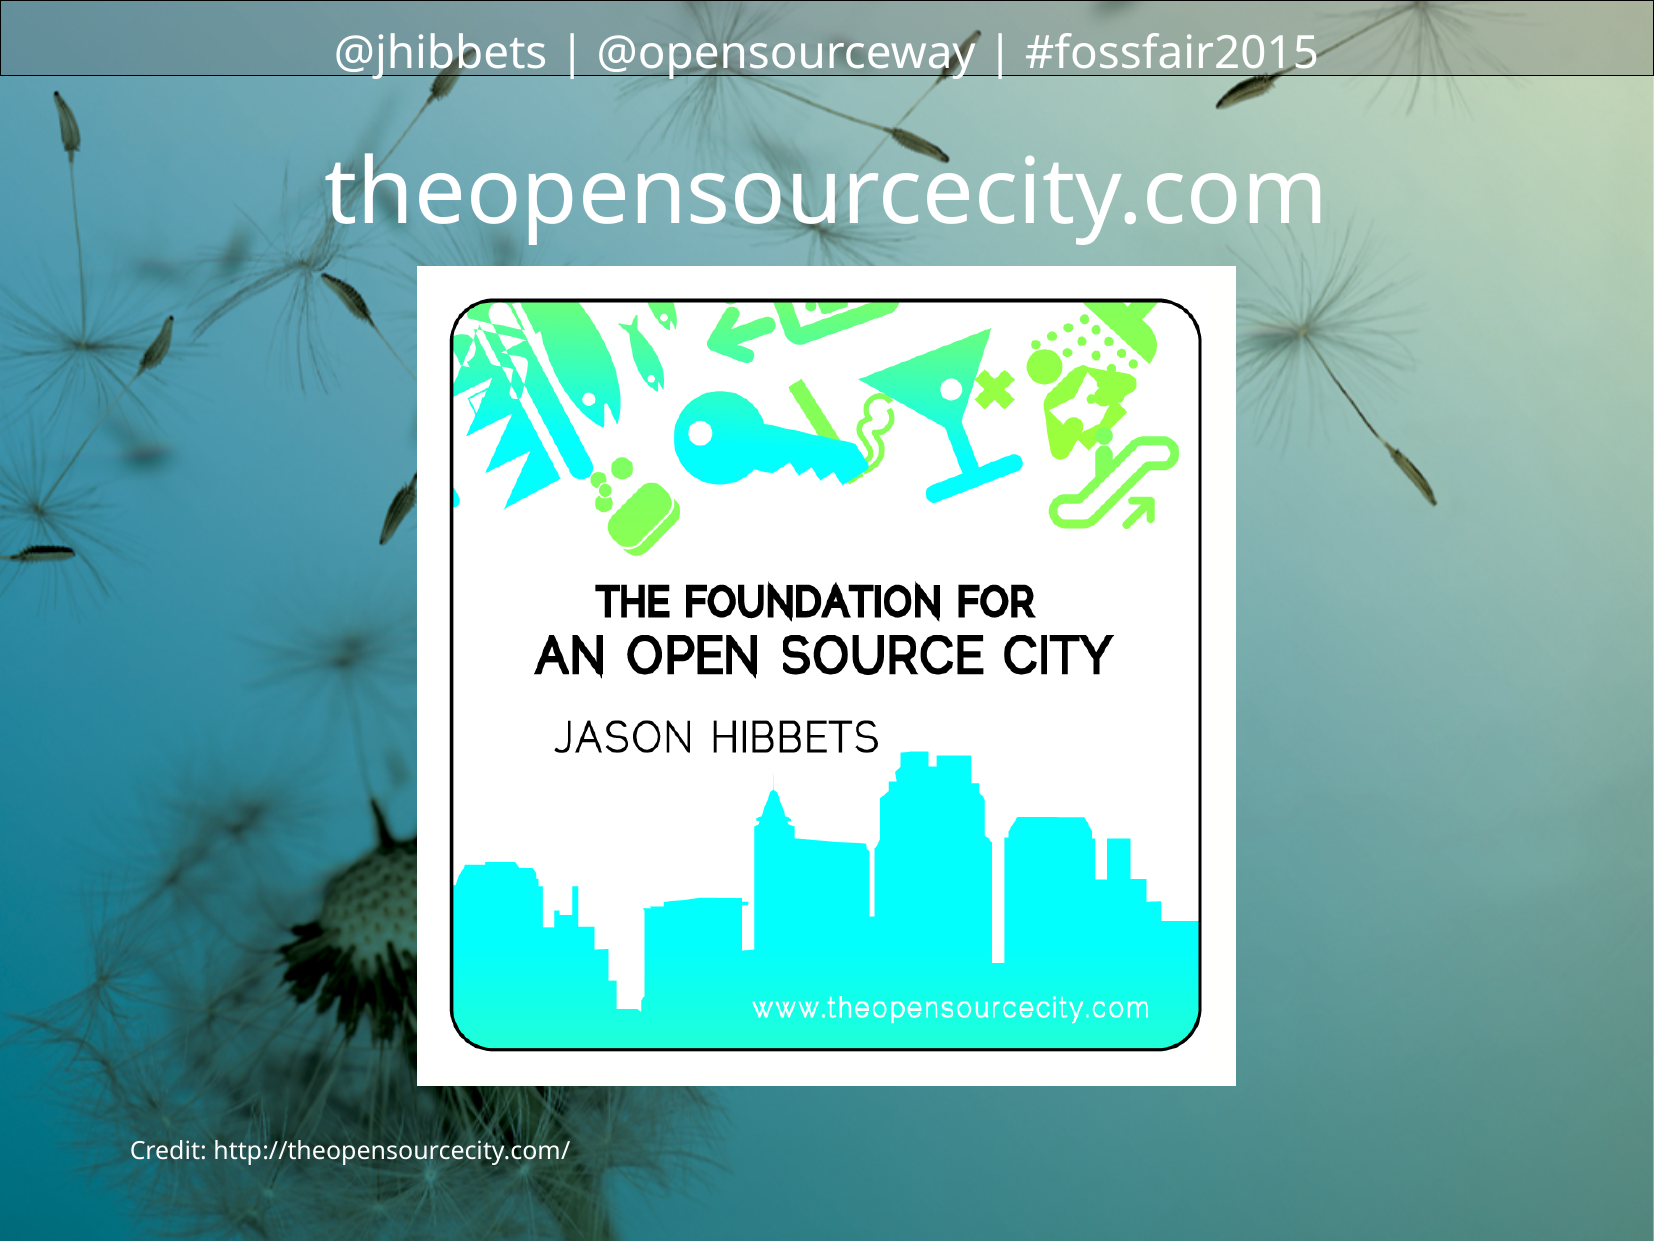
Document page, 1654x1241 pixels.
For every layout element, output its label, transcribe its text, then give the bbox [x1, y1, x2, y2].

picture [0, 76, 1654, 1241]
text_box Credit: http://theopensourcecity.com/ [115, 1125, 593, 1165]
title theopensourcecity.com [82, 84, 1571, 292]
